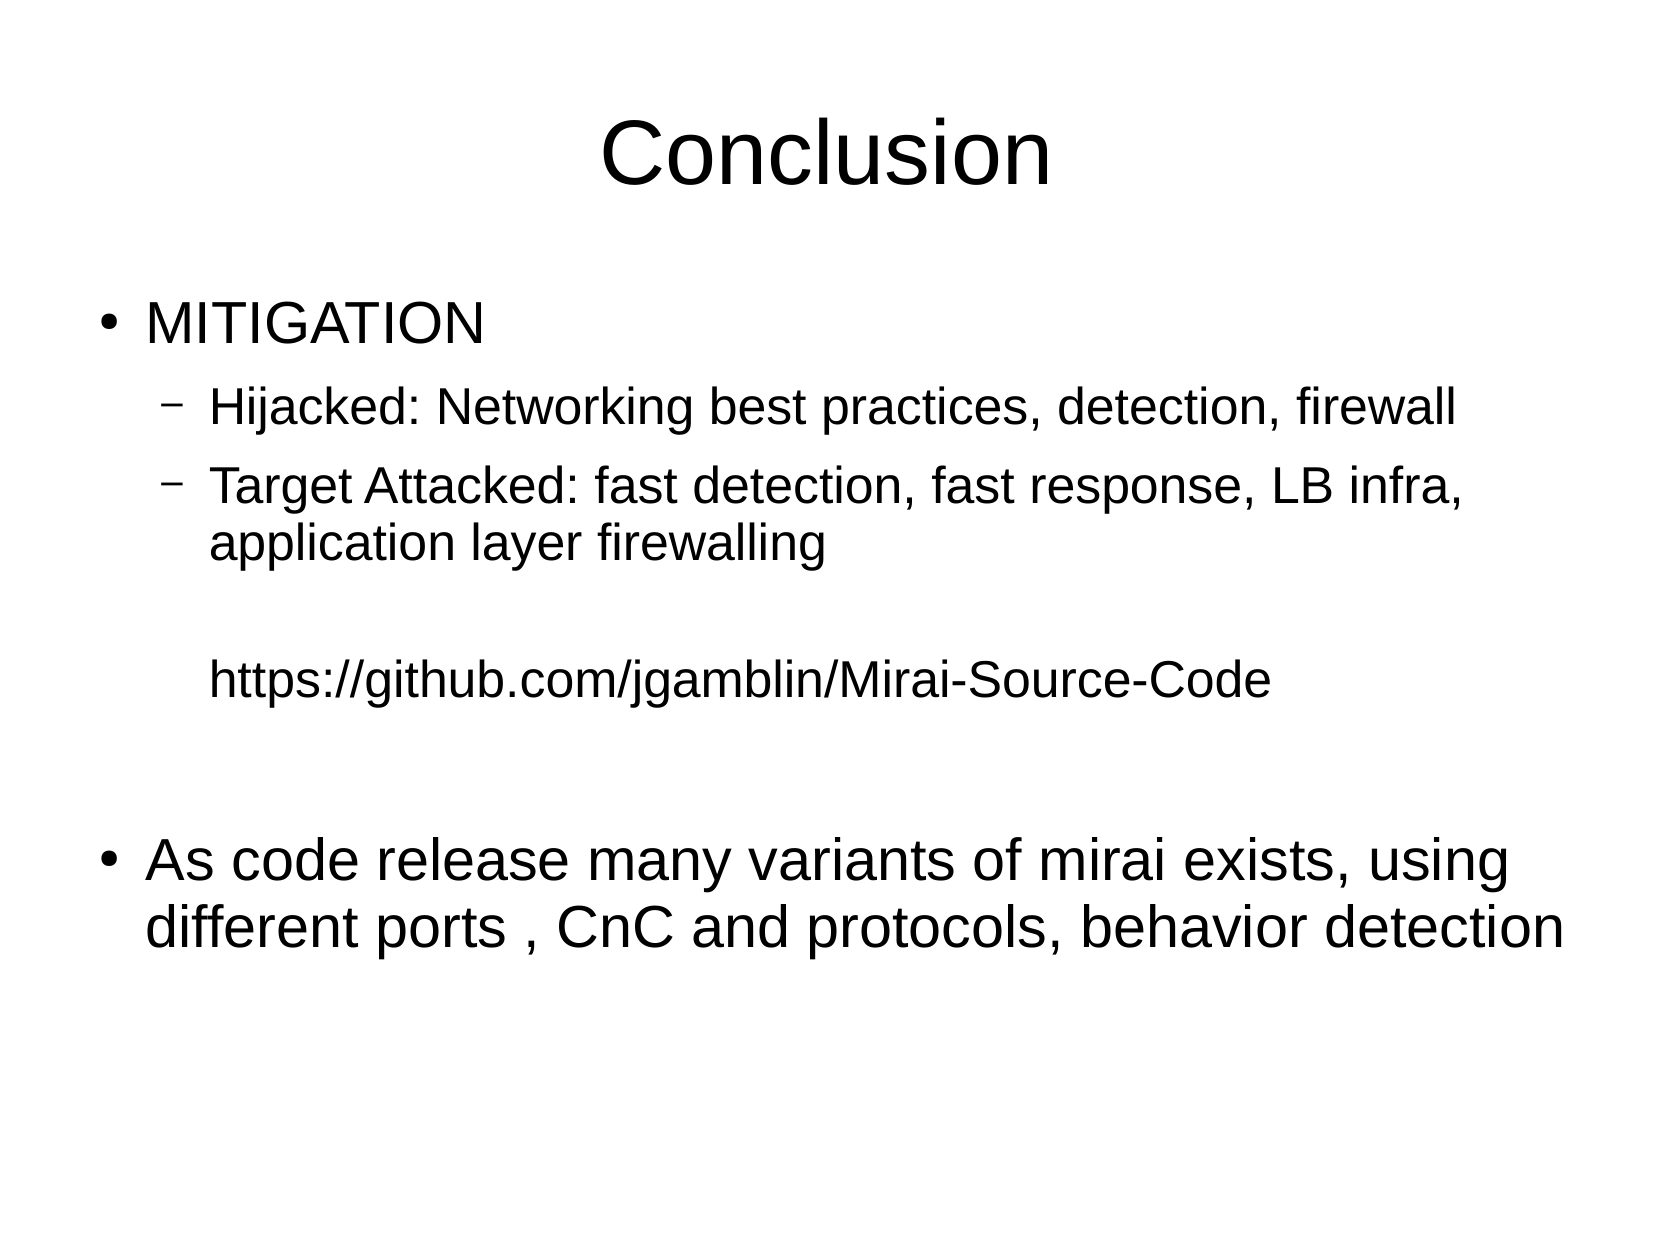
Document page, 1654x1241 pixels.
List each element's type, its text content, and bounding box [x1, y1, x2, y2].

title Conclusion [82, 49, 1571, 257]
list MITIGATION Hijacked: Networking best practices, detection, firewall Target Attacked: fast detection, fast response, LB infra, application layer firewalling https://github.com/jgamblin/Mirai-Source-Code As code release many variants of mirai exists, using different ports , CnC and protocols, behavior detection [82, 290, 1571, 1010]
